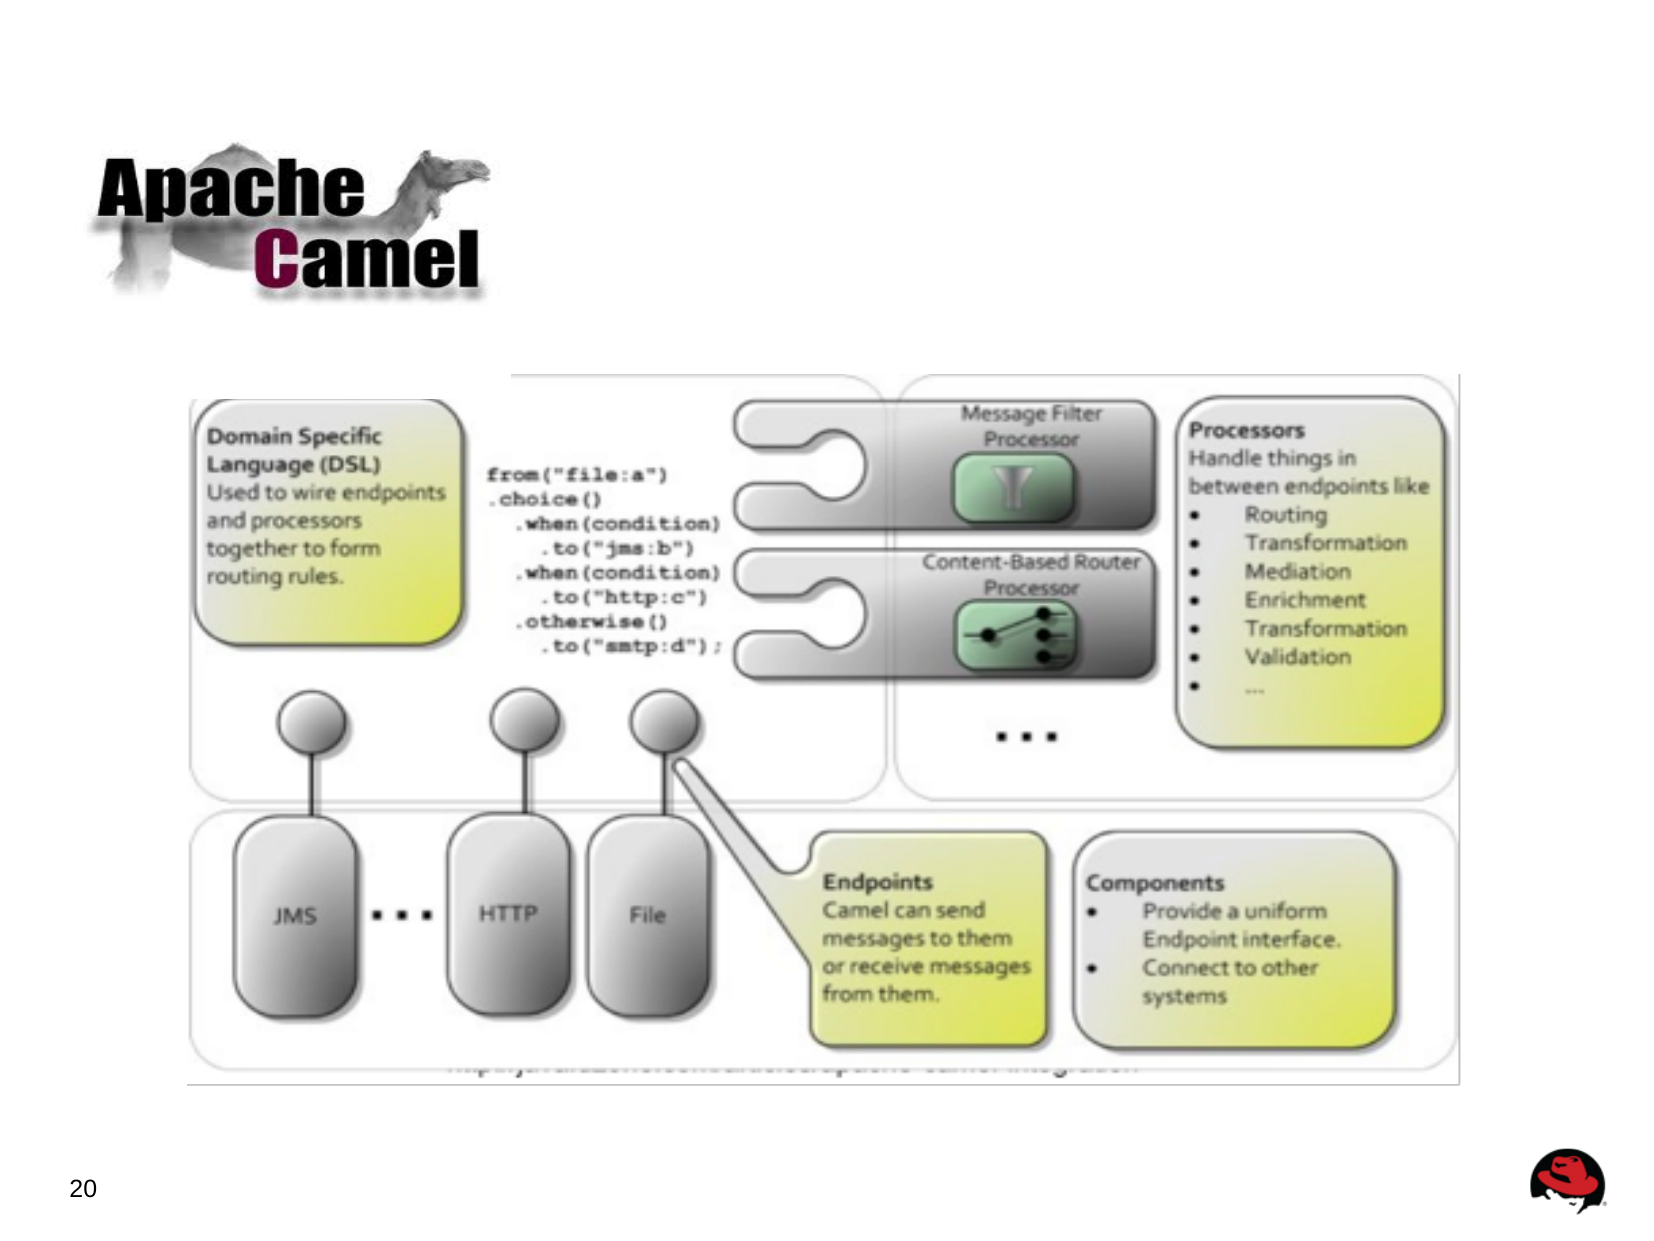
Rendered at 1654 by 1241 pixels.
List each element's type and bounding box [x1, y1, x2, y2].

picture [75, 37, 1463, 1088]
picture [1529, 1146, 1613, 1224]
